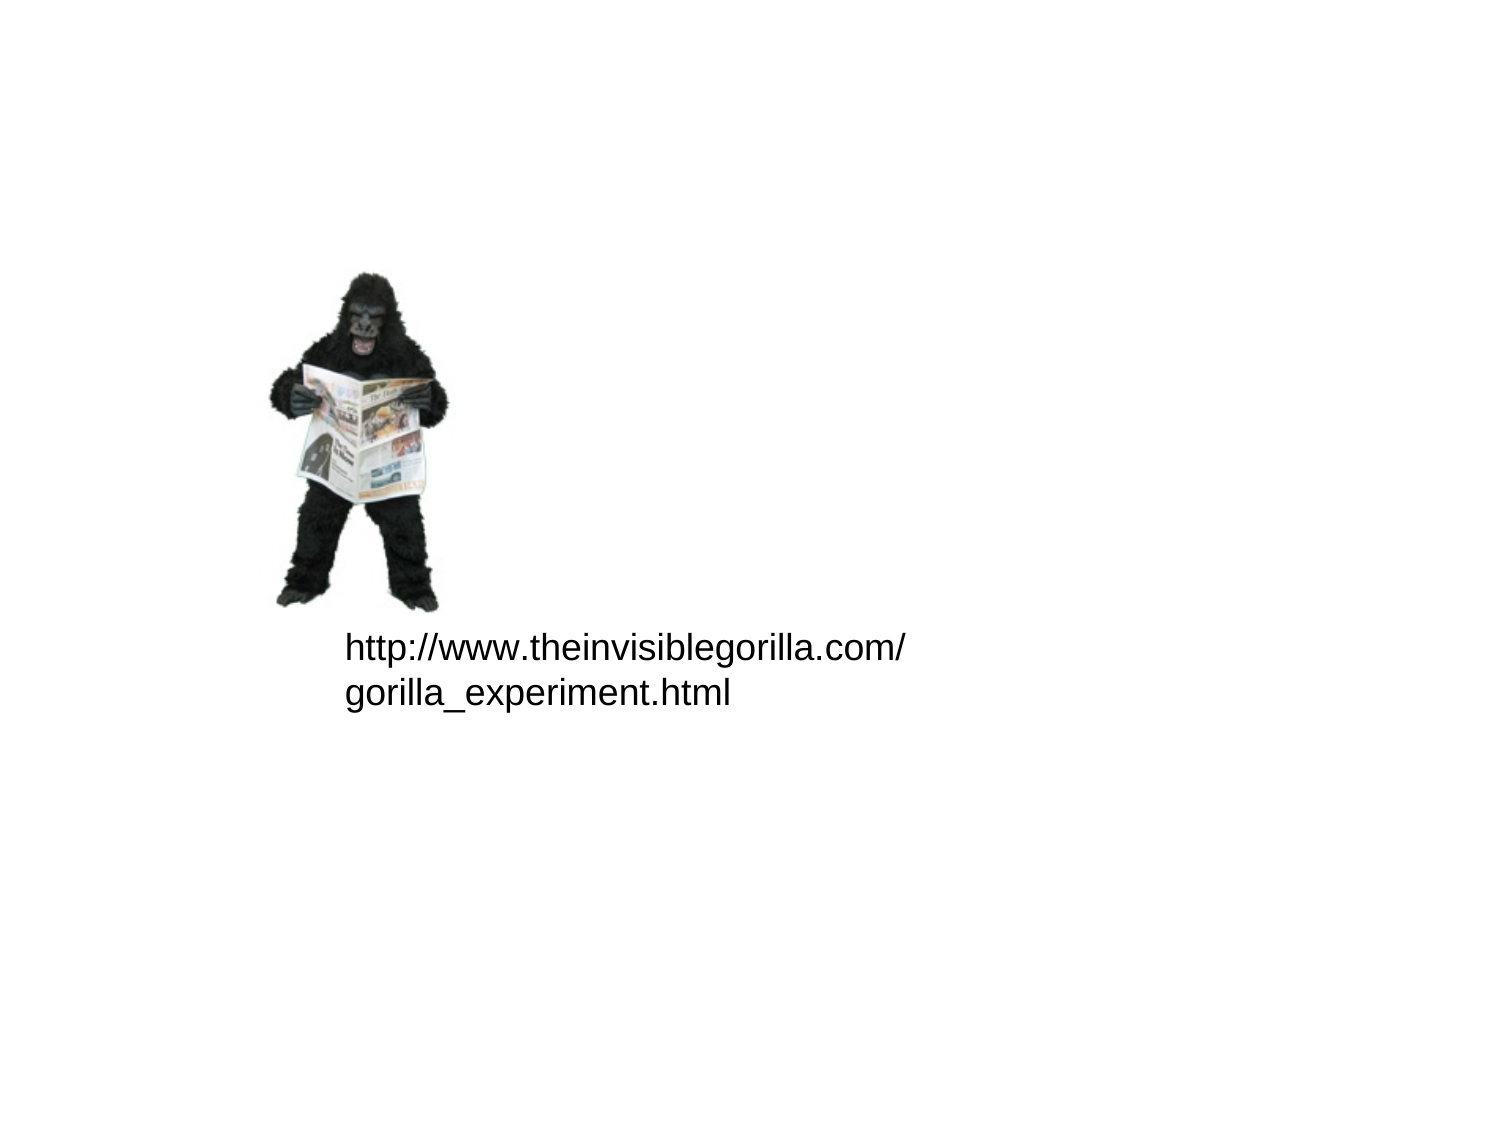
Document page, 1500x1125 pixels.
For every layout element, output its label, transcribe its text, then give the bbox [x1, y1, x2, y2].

picture [258, 269, 466, 614]
text_box http://www.theinvisiblegorilla.com/gorilla_experiment.html [330, 615, 1306, 676]
